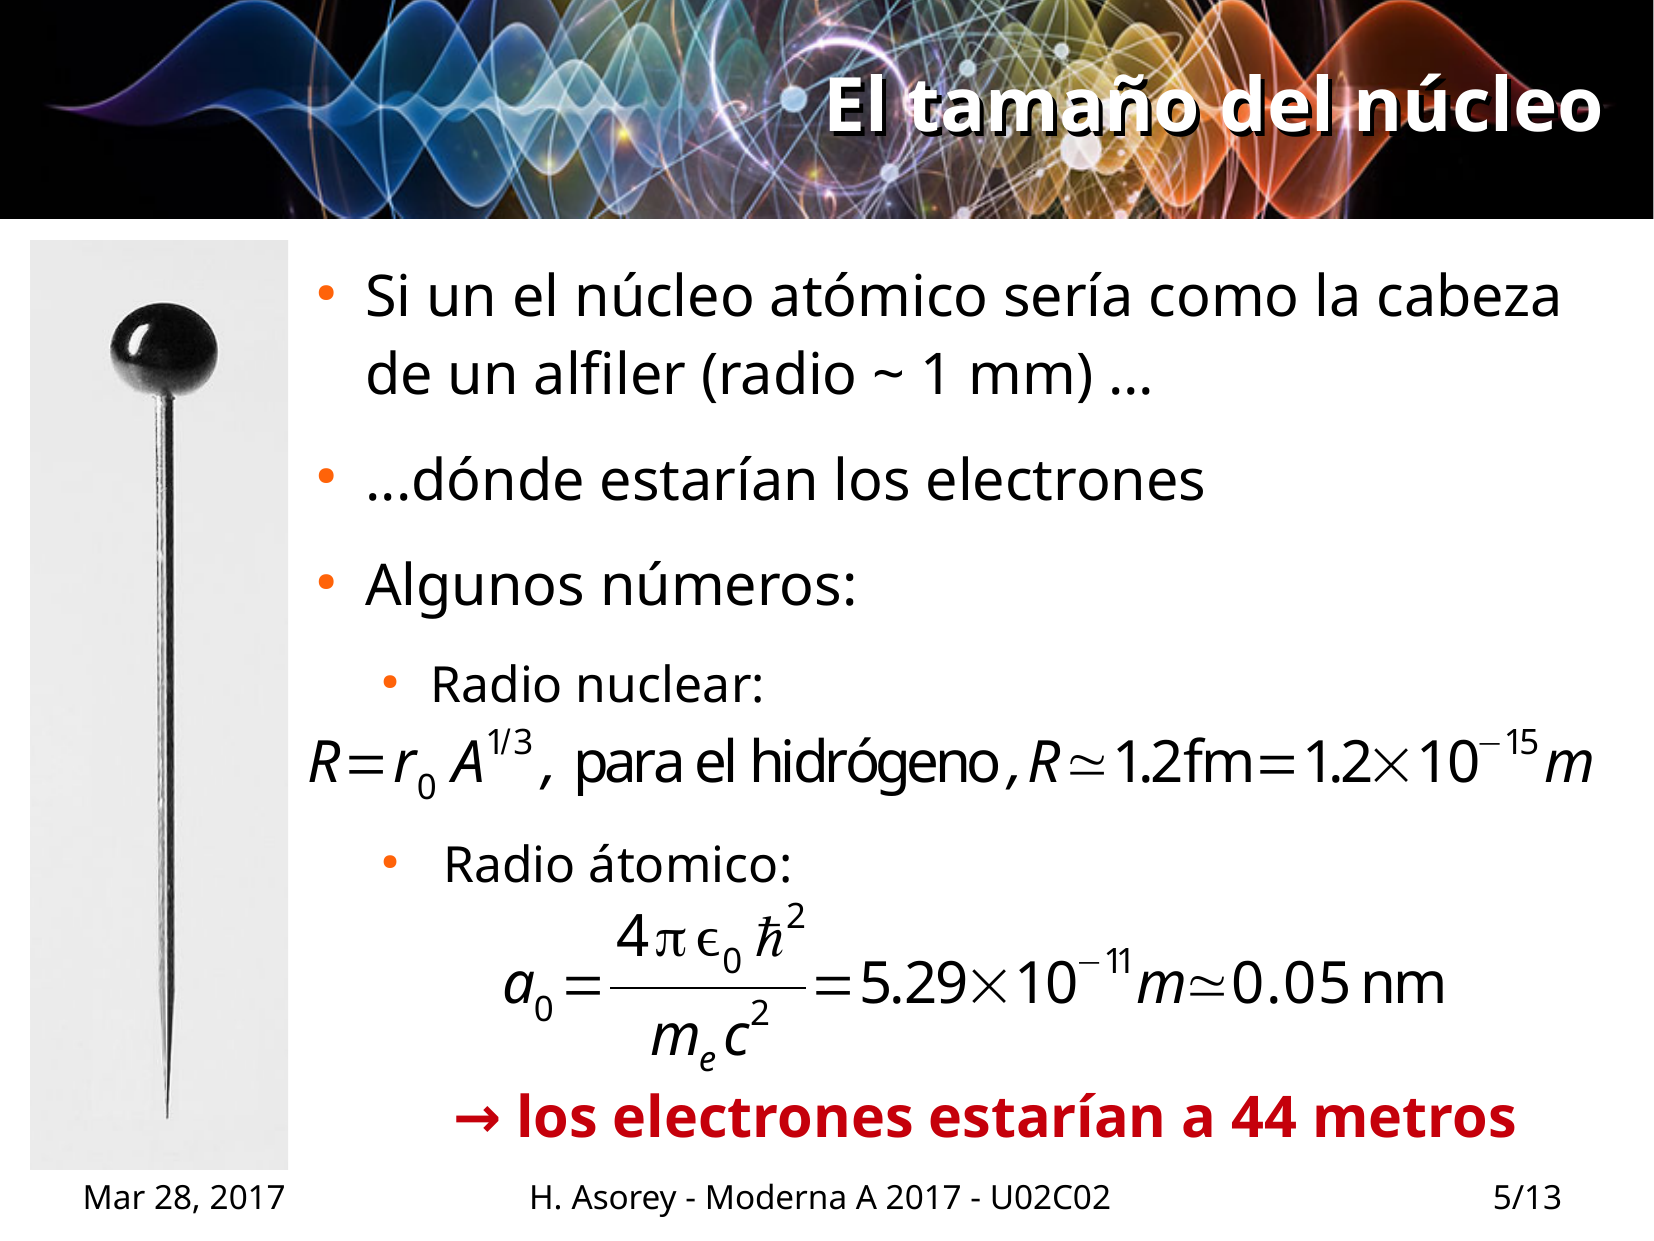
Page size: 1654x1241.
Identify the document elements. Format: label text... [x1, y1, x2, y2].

chart [495, 894, 1451, 1081]
list Si un el núcleo atómico sería como la cabeza de un alfiler (radio ~ 1 mm) … ...dónde estarían los electrones Algunos números: Radio nuclear: Radio átomico: → los electrones estarían a 44 metros [300, 255, 1606, 1156]
picture [0, 0, 1654, 219]
picture [30, 240, 289, 1171]
title El tamaño del núcleo [45, 15, 1606, 191]
chart [300, 720, 1597, 809]
